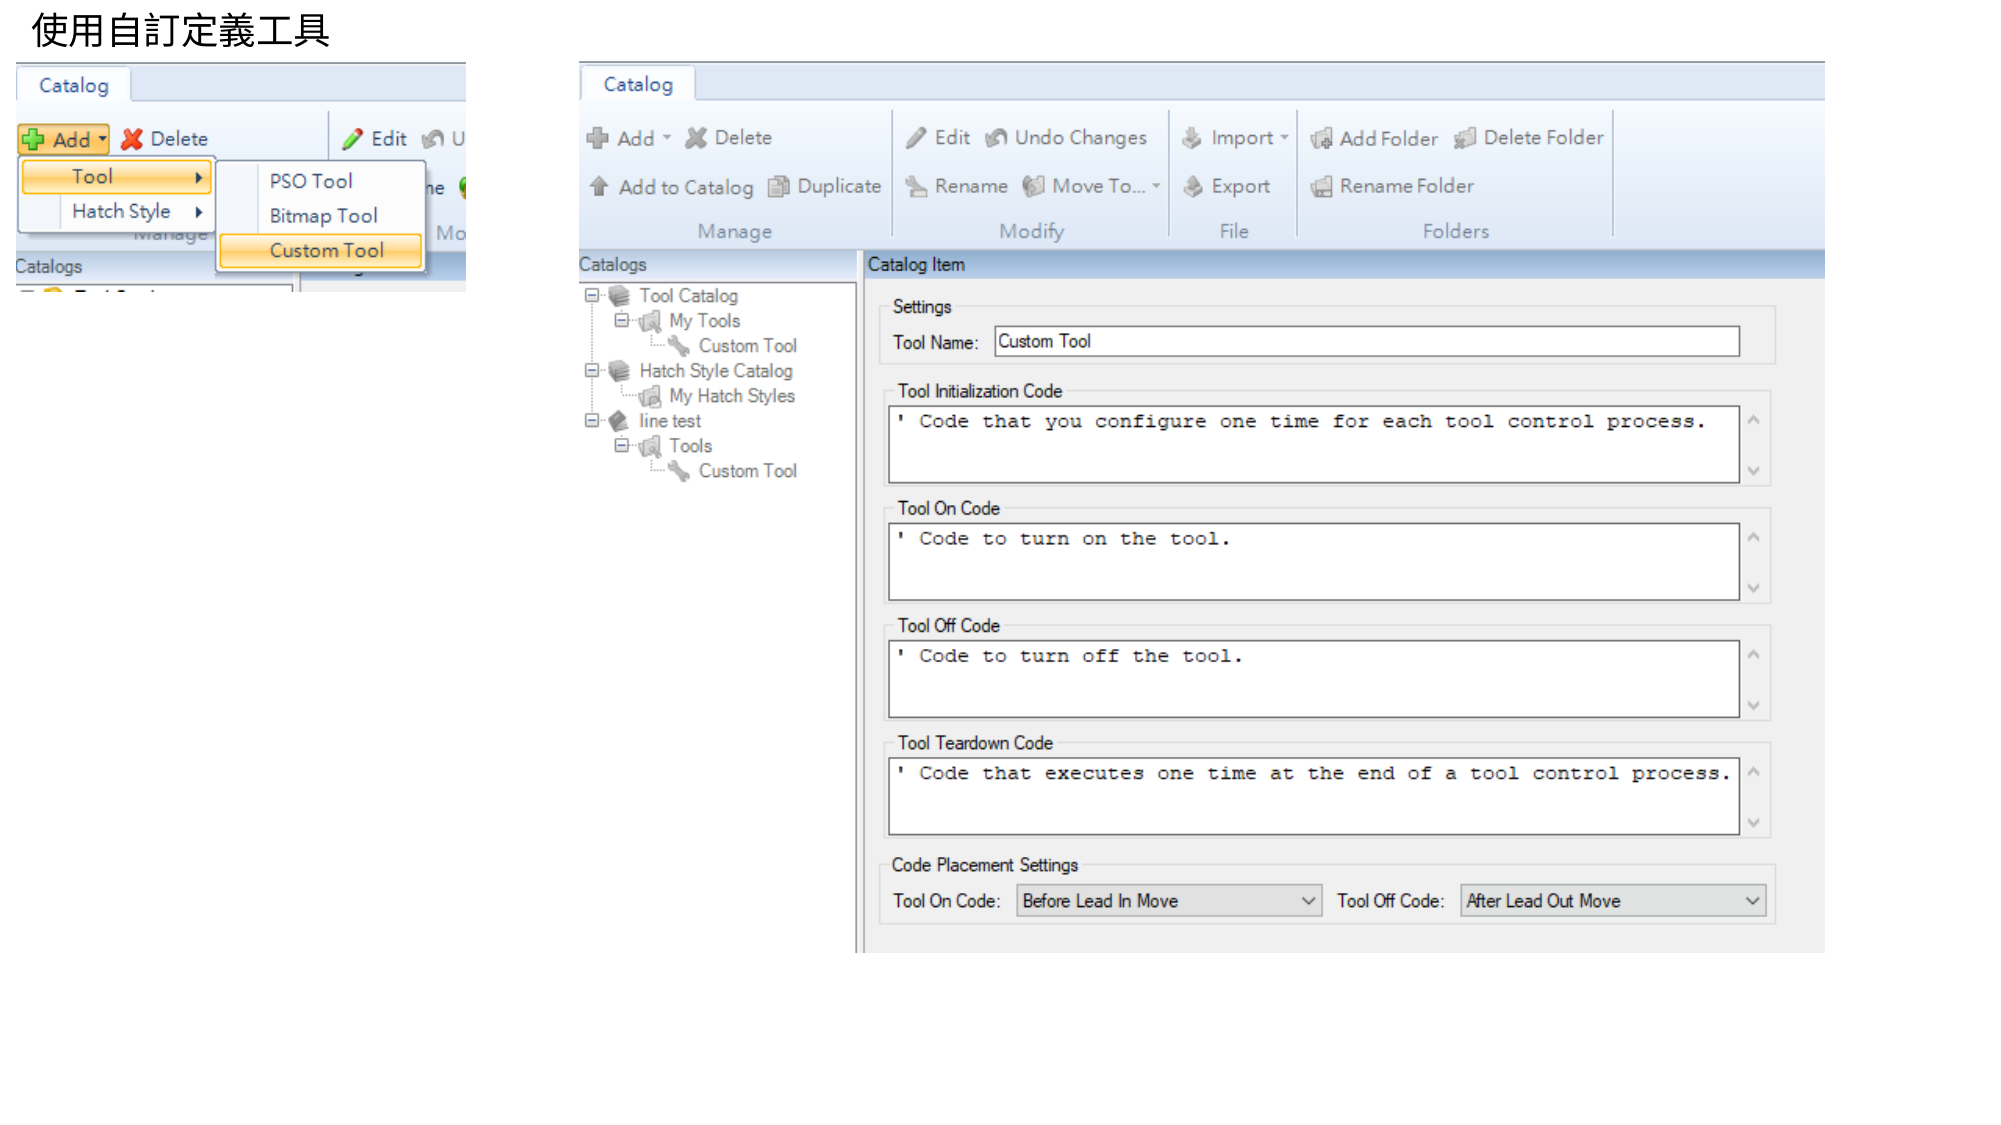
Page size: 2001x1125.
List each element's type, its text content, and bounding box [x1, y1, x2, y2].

text_box 使用自訂定義工具 [16, 0, 1038, 60]
picture [16, 61, 466, 292]
picture [579, 60, 1825, 953]
